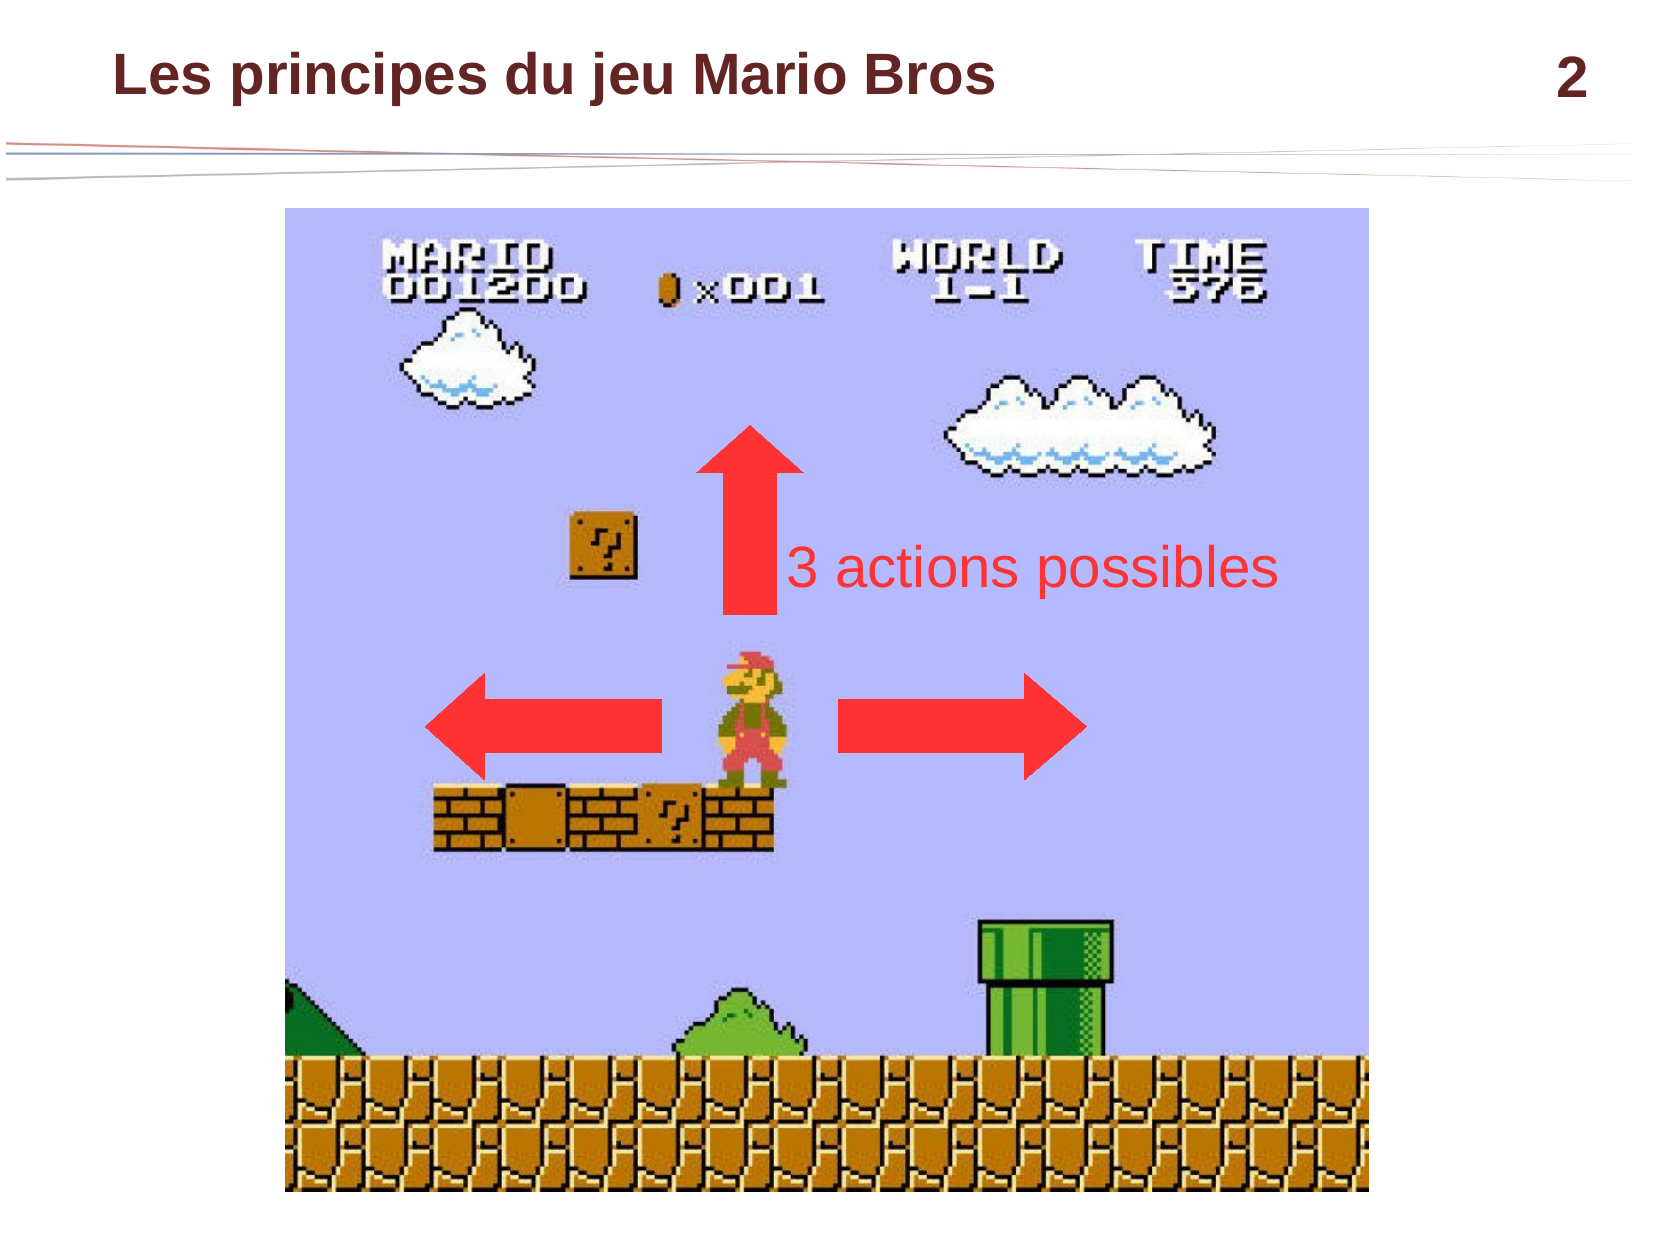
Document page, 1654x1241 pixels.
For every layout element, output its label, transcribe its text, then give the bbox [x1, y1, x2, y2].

title 2 [1507, 15, 1638, 134]
text_box [696, 425, 804, 615]
text_box [425, 673, 662, 780]
picture [6, 133, 1632, 1192]
text_box [838, 674, 1087, 780]
text_box 3 actions possibles [771, 527, 1296, 674]
title Les principes du jeu Mario Bros [0, 11, 1111, 130]
